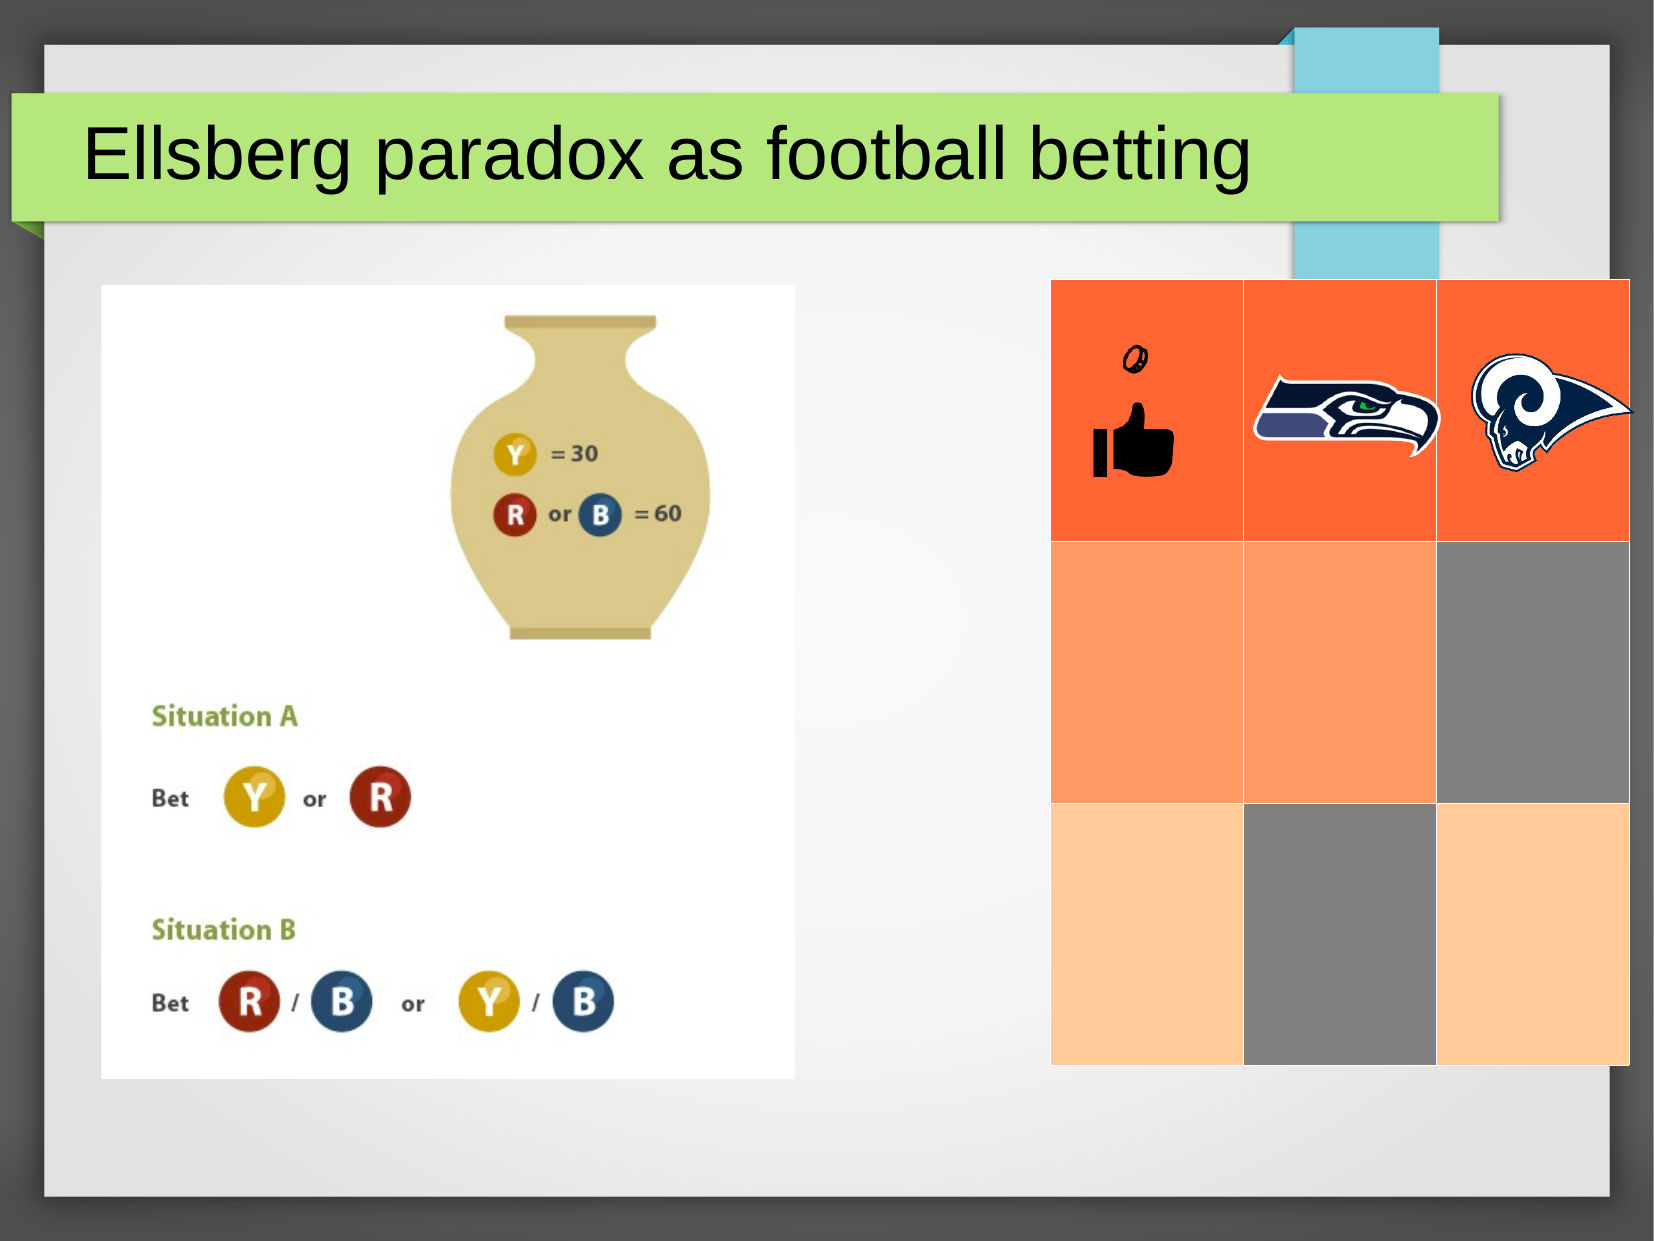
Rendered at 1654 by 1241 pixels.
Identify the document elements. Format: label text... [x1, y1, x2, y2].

table_cell [1437, 542, 1629, 803]
table_cell [1437, 804, 1629, 1065]
table_cell [1051, 542, 1243, 803]
title Ellsberg paradox as football betting [82, 94, 1264, 213]
table_cell [1244, 804, 1436, 1065]
list [82, 295, 901, 1141]
table_header [1051, 280, 1243, 541]
picture [0, 0, 1654, 1241]
table_cell [1051, 804, 1243, 1065]
table_header [1244, 280, 1436, 541]
table_header [1437, 280, 1629, 541]
table_cell [1244, 542, 1436, 803]
